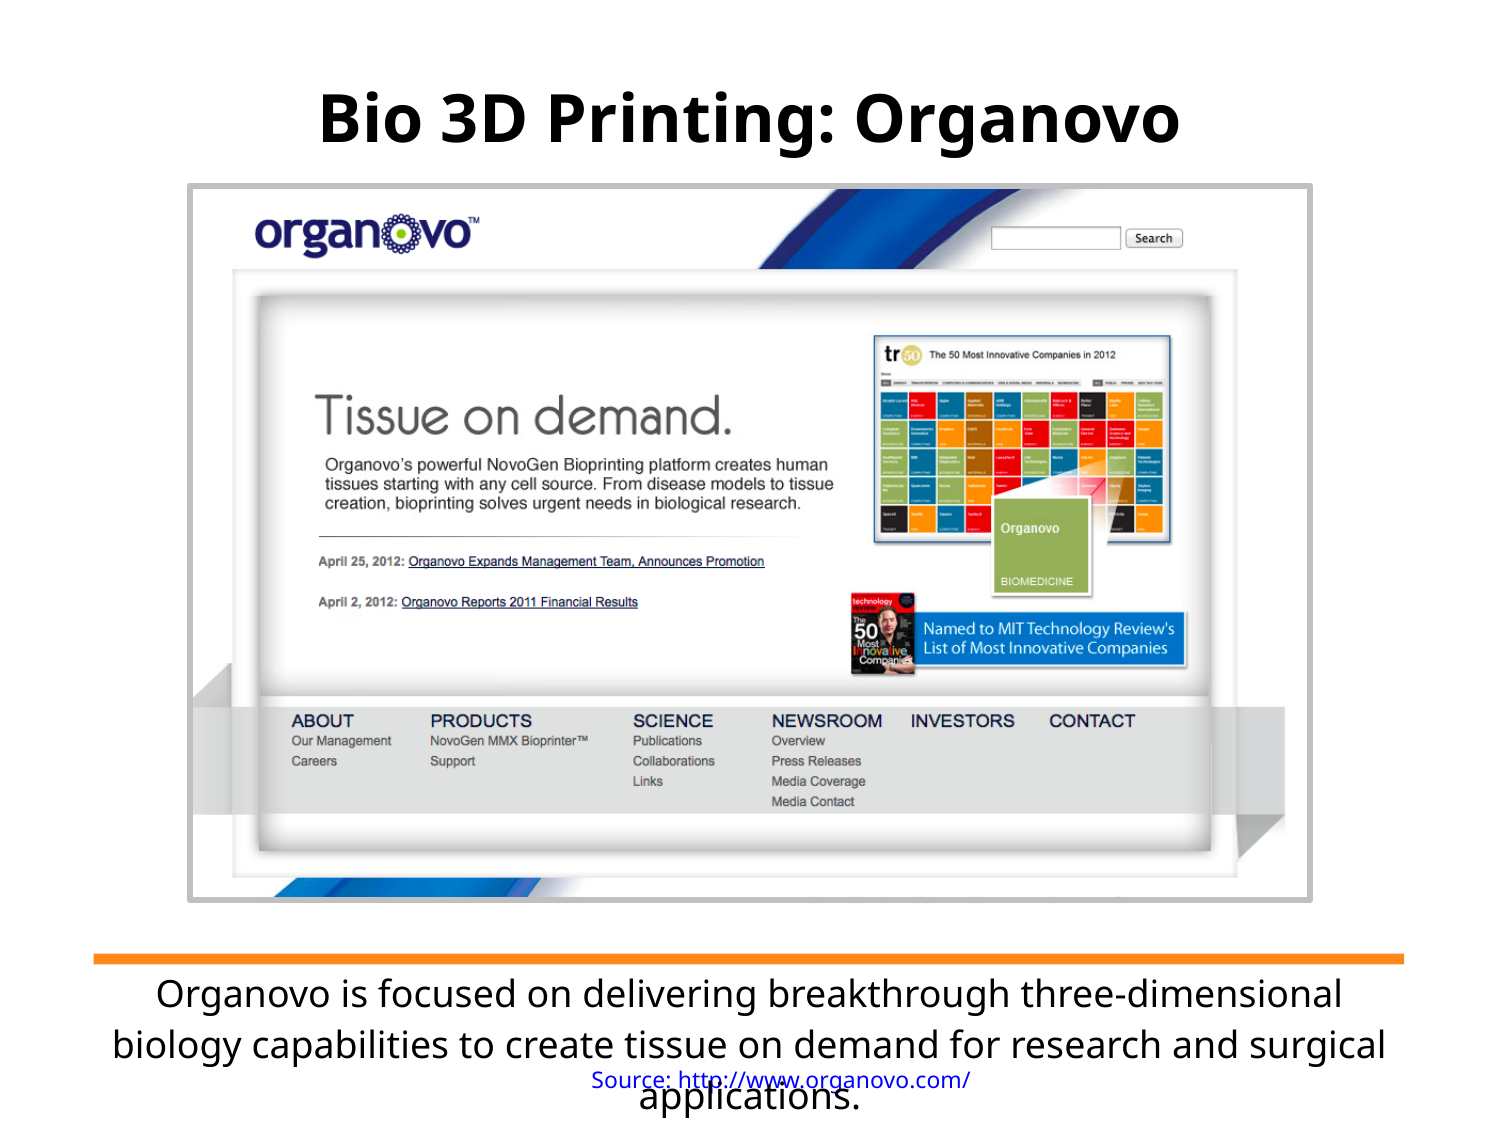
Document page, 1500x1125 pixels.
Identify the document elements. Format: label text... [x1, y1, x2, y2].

title Bio 3D Printing: Organovo [44, 44, 1456, 188]
picture [0, 0, 1500, 1125]
text_box Organovo is focused on delivering breakthrough three-dimensional biology capabilities to create tissue on demand for research and surgical applications. [70, 960, 1430, 1064]
text_box Source: http://www.organovo.com/ [576, 1064, 924, 1097]
